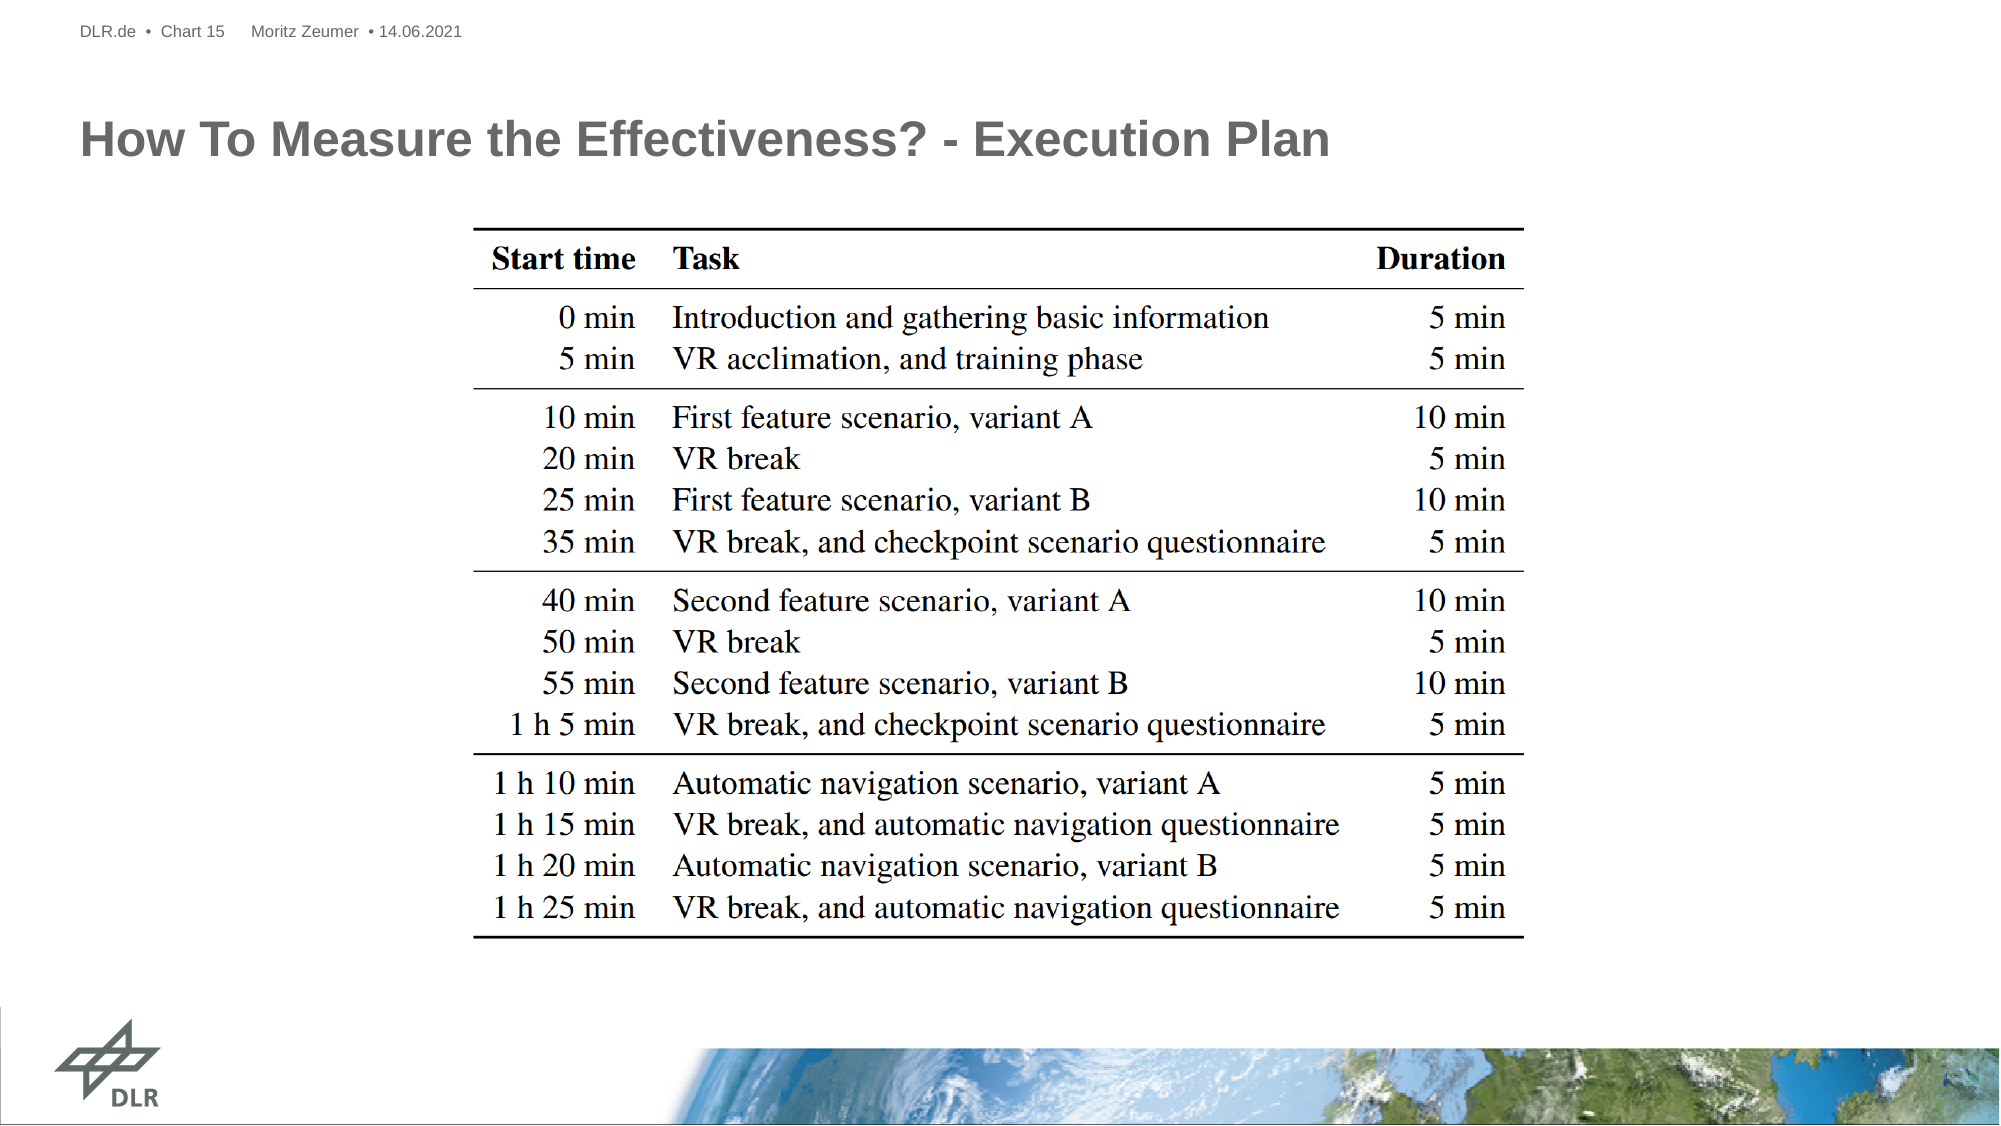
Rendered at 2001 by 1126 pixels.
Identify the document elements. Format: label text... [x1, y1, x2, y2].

picture [473, 227, 1524, 939]
text_box Moritz Zeumer • 14.06.2021 [251, 20, 1921, 45]
text_box How To Measure the Effectiveness? - Execution Plan [79, 106, 1921, 228]
text_box DLR.de • Chart <number> [79, 20, 251, 45]
